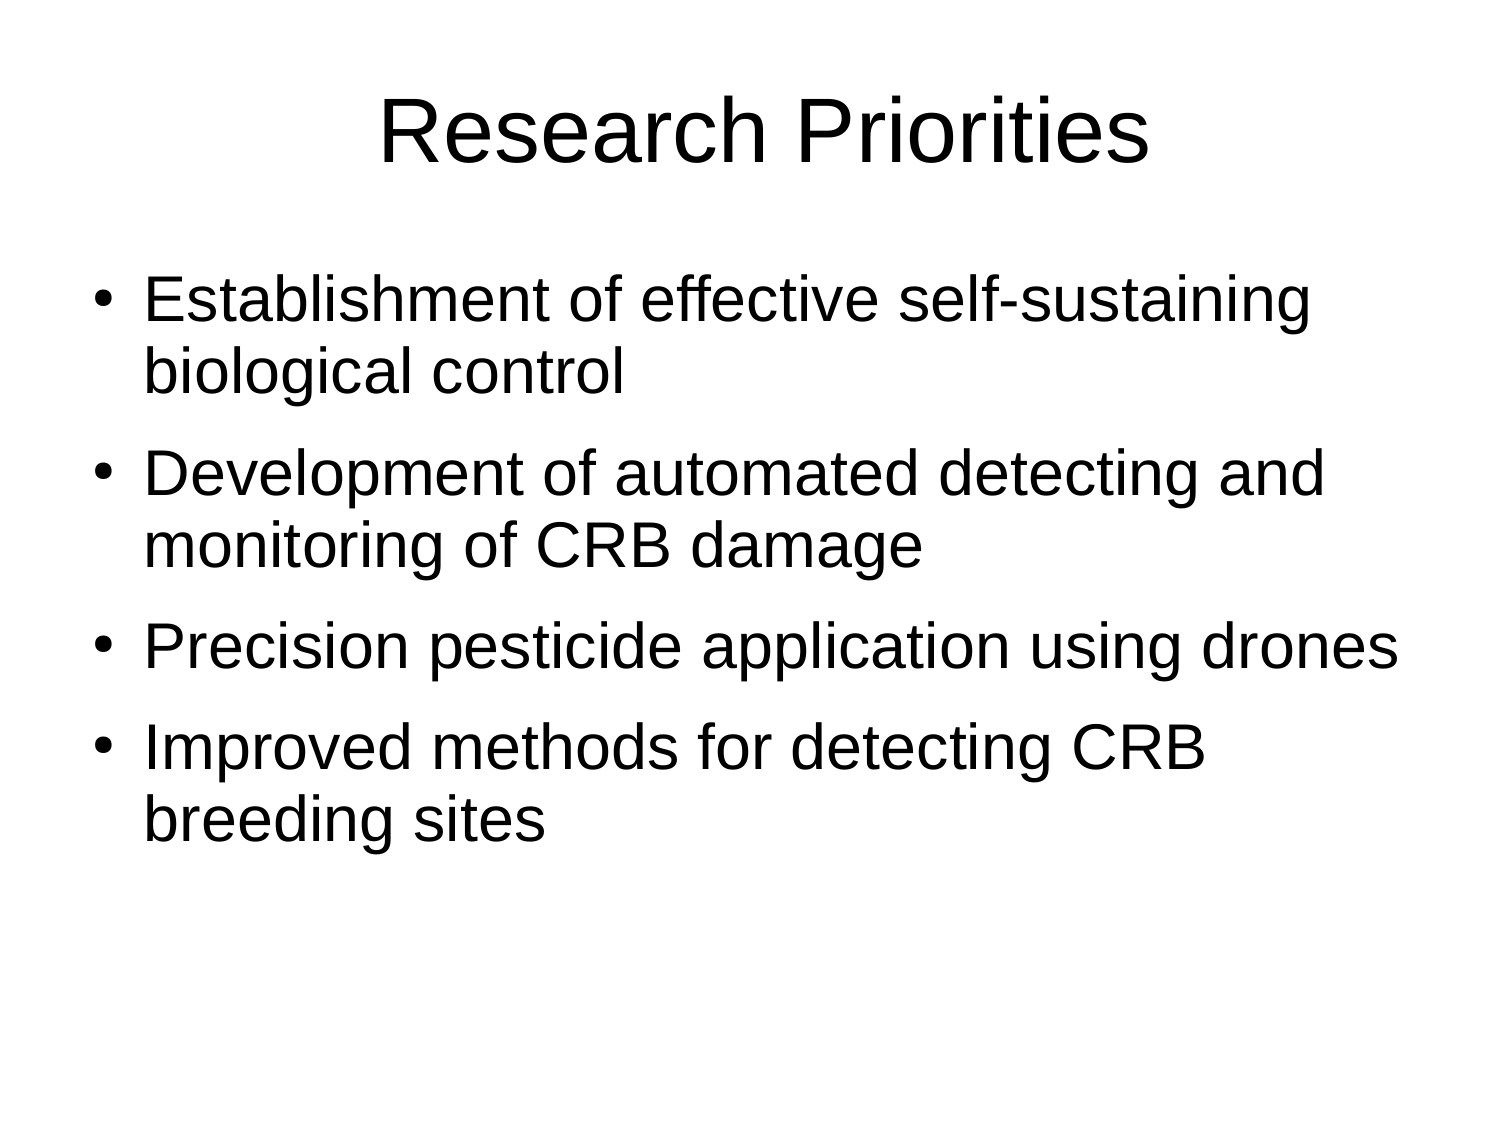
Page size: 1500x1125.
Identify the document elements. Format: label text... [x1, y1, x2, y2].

list Establishment of effective self-sustaining biological control Development of automated detecting and monitoring of CRB damage Precision pesticide application using drones Improved methods for detecting CRB breeding sites [75, 263, 1425, 916]
title Research Priorities [90, 37, 1440, 225]
